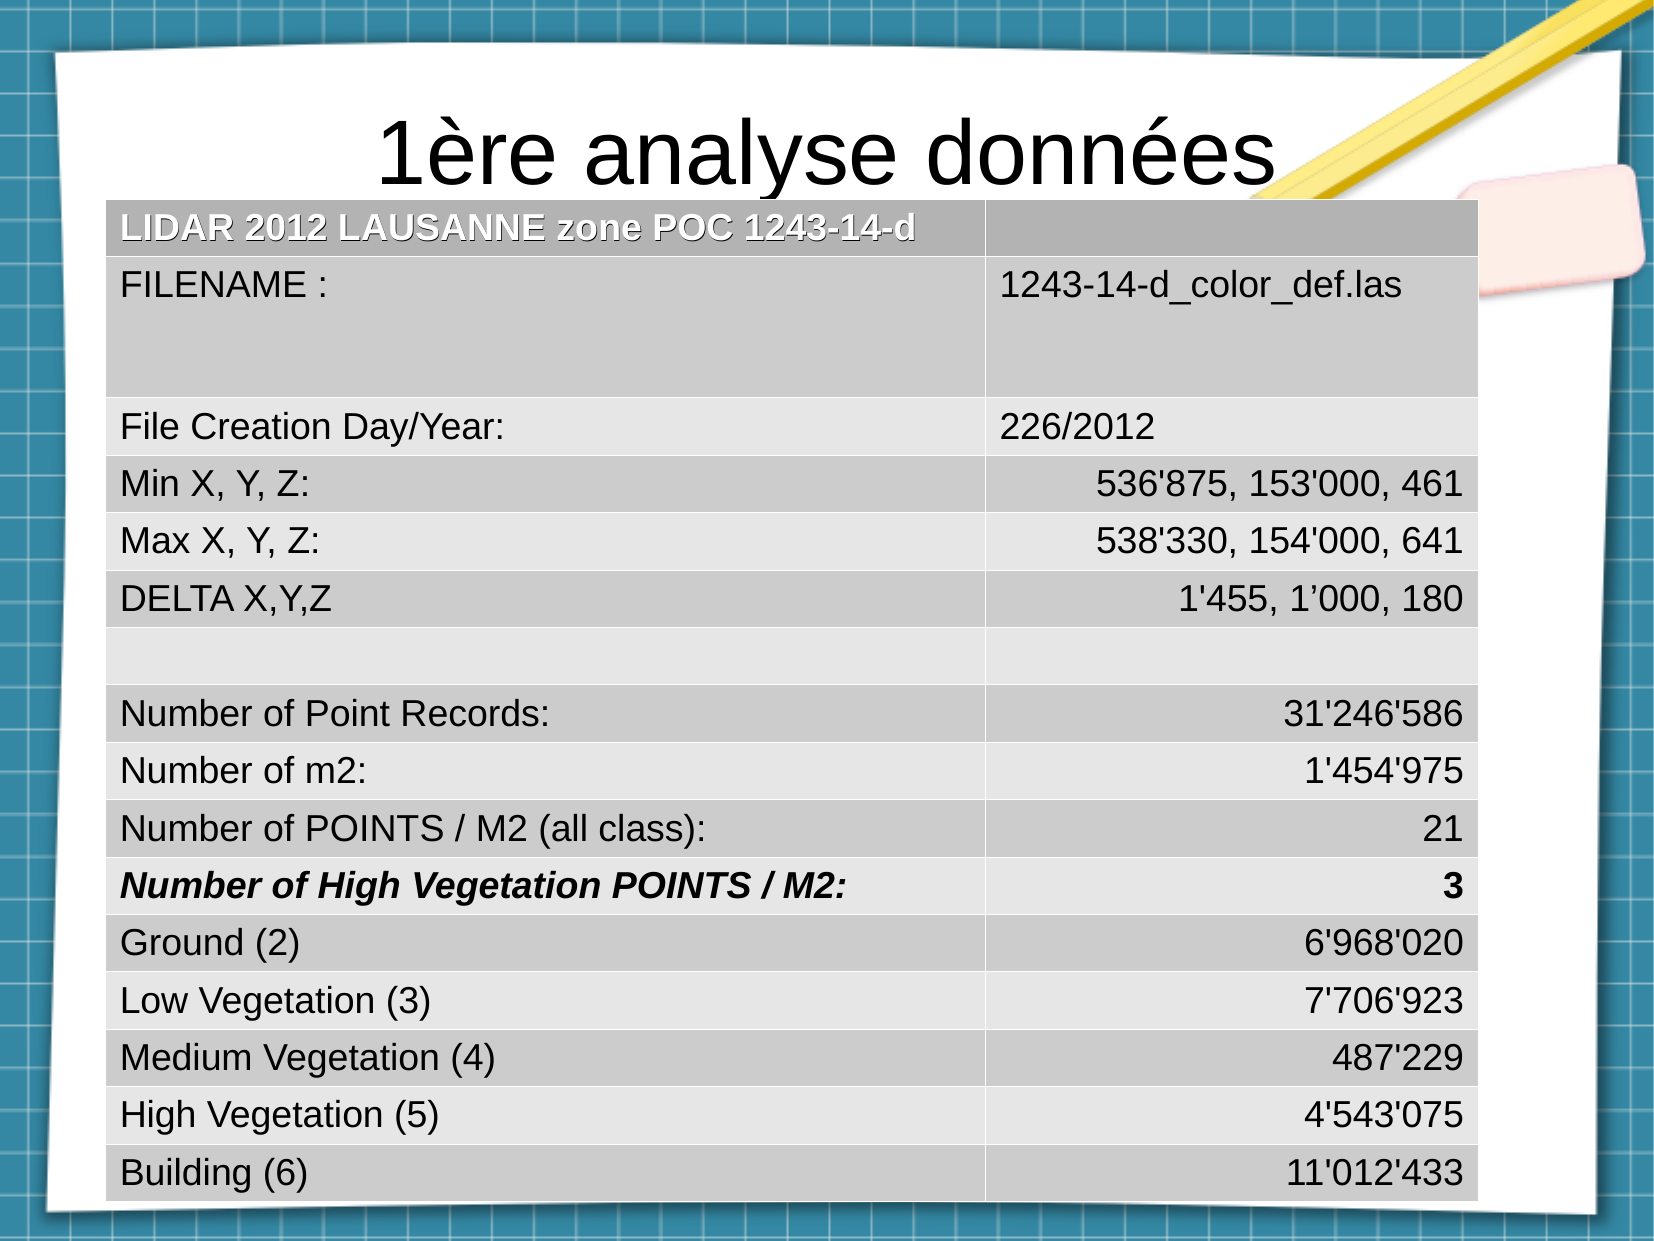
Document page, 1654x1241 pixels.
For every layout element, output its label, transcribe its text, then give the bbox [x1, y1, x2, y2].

table_cell Number of POINTS / M2 (all class): [106, 800, 985, 857]
title 1ère analyse données [82, 49, 1571, 257]
picture [0, 0, 1654, 1241]
table_cell 1'454'975 [986, 743, 1478, 799]
table_cell [986, 628, 1478, 684]
table_cell 487'229 [986, 1030, 1478, 1086]
table_cell Number of High Vegetation POINTS / M2: [106, 858, 985, 914]
table_cell 3 [986, 858, 1478, 914]
table_cell Min X, Y, Z: [106, 456, 985, 512]
table_cell 1243-14-d_color_def.las [986, 257, 1478, 397]
table_cell High Vegetation (5) [106, 1087, 985, 1144]
table_cell Building (6) [106, 1145, 985, 1201]
table_cell Medium Vegetation (4) [106, 1030, 985, 1086]
table_cell 11'012'433 [986, 1145, 1478, 1201]
table_cell 21 [986, 800, 1478, 857]
table_cell 6'968'020 [986, 915, 1478, 971]
table_cell 538'330, 154'000, 641 [986, 513, 1478, 570]
table_header LIDAR 2012 LAUSANNE zone POC 1243-14-d [106, 200, 985, 256]
table_cell Number of Point Records: [106, 685, 985, 742]
table_cell 4'543'075 [986, 1087, 1478, 1144]
table_cell [106, 628, 985, 684]
table_cell 1'455, 1’000, 180 [986, 571, 1478, 627]
table_cell Low Vegetation (3) [106, 972, 985, 1029]
table_cell File Creation Day/Year: [106, 398, 985, 455]
table_cell FILENAME : [106, 257, 985, 397]
table_cell 536'875, 153'000, 461 [986, 456, 1478, 512]
table_cell 31'246'586 [986, 685, 1478, 742]
table_cell Number of m2: [106, 743, 985, 799]
table_cell 226/2012 [986, 398, 1478, 455]
table_cell Max X, Y, Z: [106, 513, 985, 570]
table_header [986, 200, 1478, 256]
table_cell DELTA X,Y,Z [106, 571, 985, 627]
table_cell 7'706'923 [986, 972, 1478, 1029]
table_cell Ground (2) [106, 915, 985, 971]
